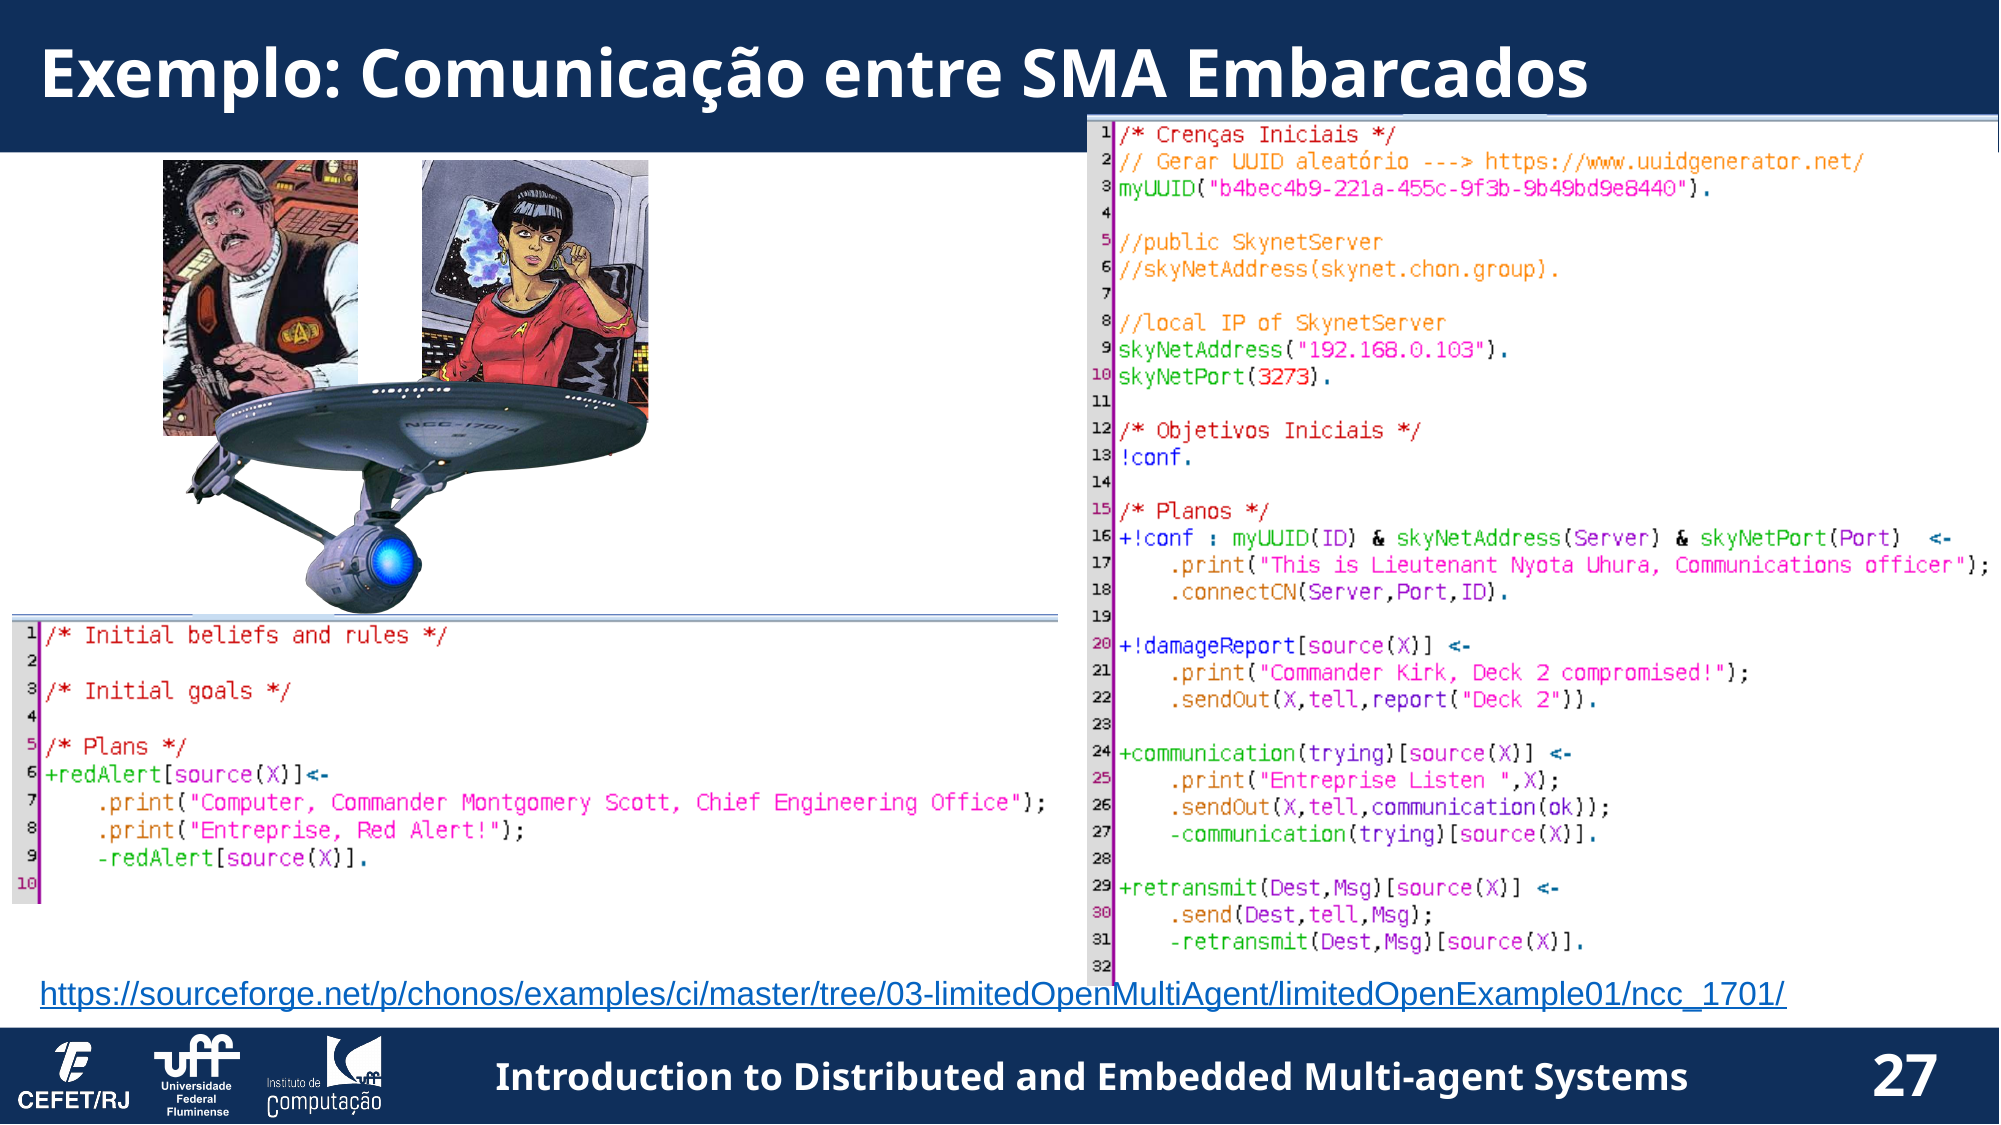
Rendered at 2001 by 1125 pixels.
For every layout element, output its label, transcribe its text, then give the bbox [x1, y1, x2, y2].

picture [18, 1021, 129, 1125]
text_box Exemplo: Comunicação entre SMA Embarcados [25, 23, 1999, 119]
picture [265, 1033, 383, 1118]
picture [153, 1033, 241, 1121]
picture [1087, 114, 1998, 964]
text_box https://sourceforge.net/p/chonos/examples/ci/master/tree/03-limitedOpenMultiAgent/limitedOpenExample01/ncc_1701/ [24, 964, 2000, 1020]
picture [12, 160, 1058, 904]
